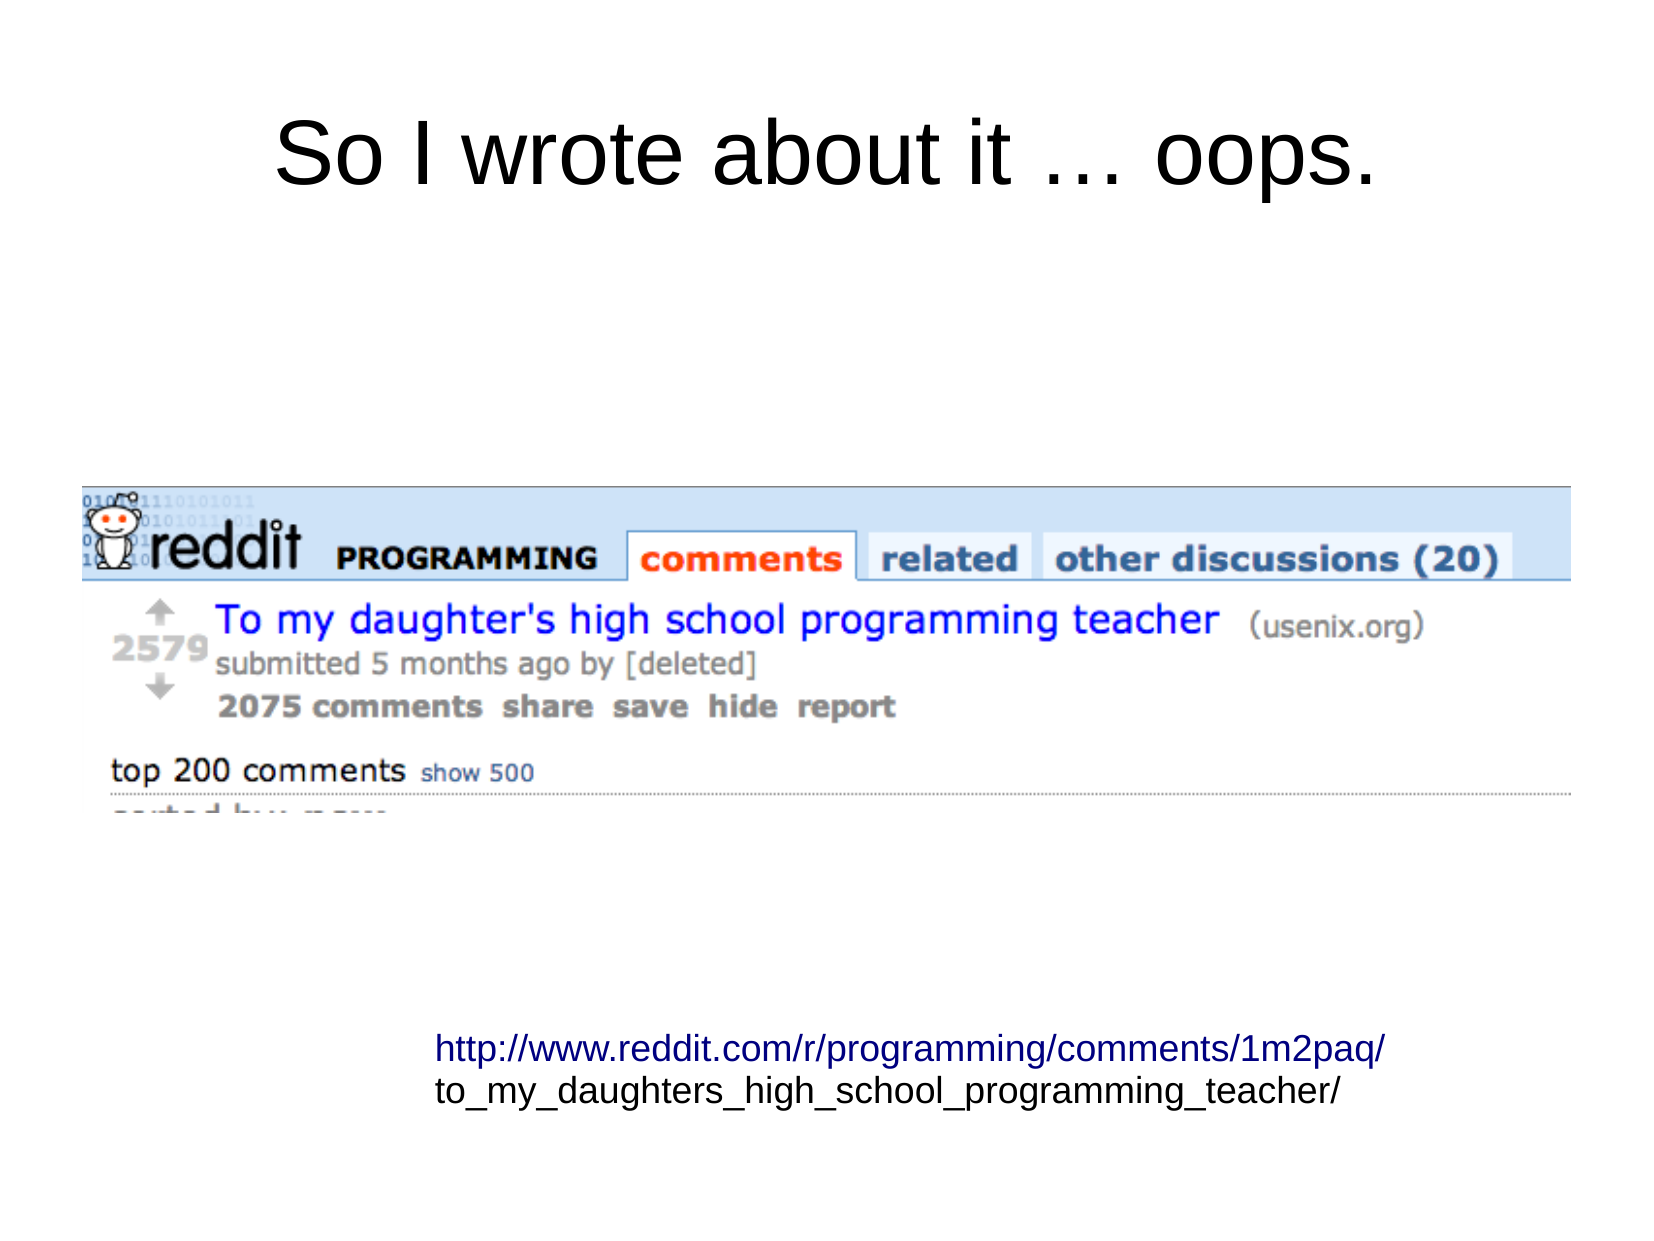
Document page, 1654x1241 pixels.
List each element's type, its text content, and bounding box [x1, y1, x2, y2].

title So I wrote about it … oops. [82, 49, 1571, 257]
text_box http://www.reddit.com/r/programming/comments/1m2paq/ to_my_daughters_high_school_programming_teacher/ [420, 1020, 1441, 1156]
picture [82, 486, 1571, 813]
